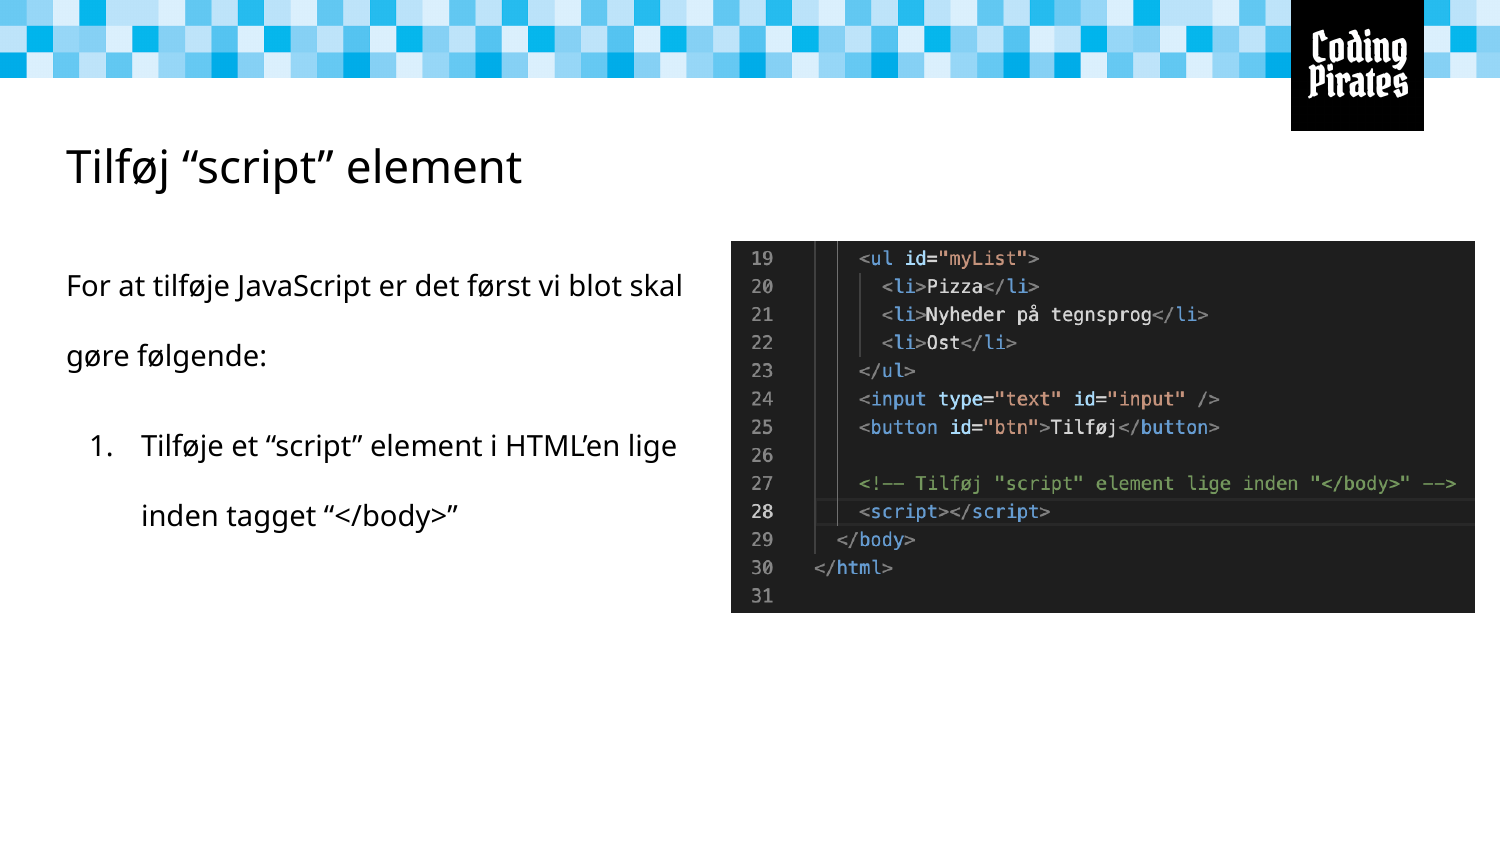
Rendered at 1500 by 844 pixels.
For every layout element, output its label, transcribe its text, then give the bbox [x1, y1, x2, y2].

picture [1291, 0, 1424, 131]
picture [0, 0, 1056, 78]
list For at tilføje JavaScript er det først vi blot skal gøre følgende: Tilføje et “script” element i HTML’en lige inden tagget “</body>” [51, 216, 707, 800]
title Tilføj “script” element [51, 123, 1223, 217]
picture [731, 241, 1475, 613]
